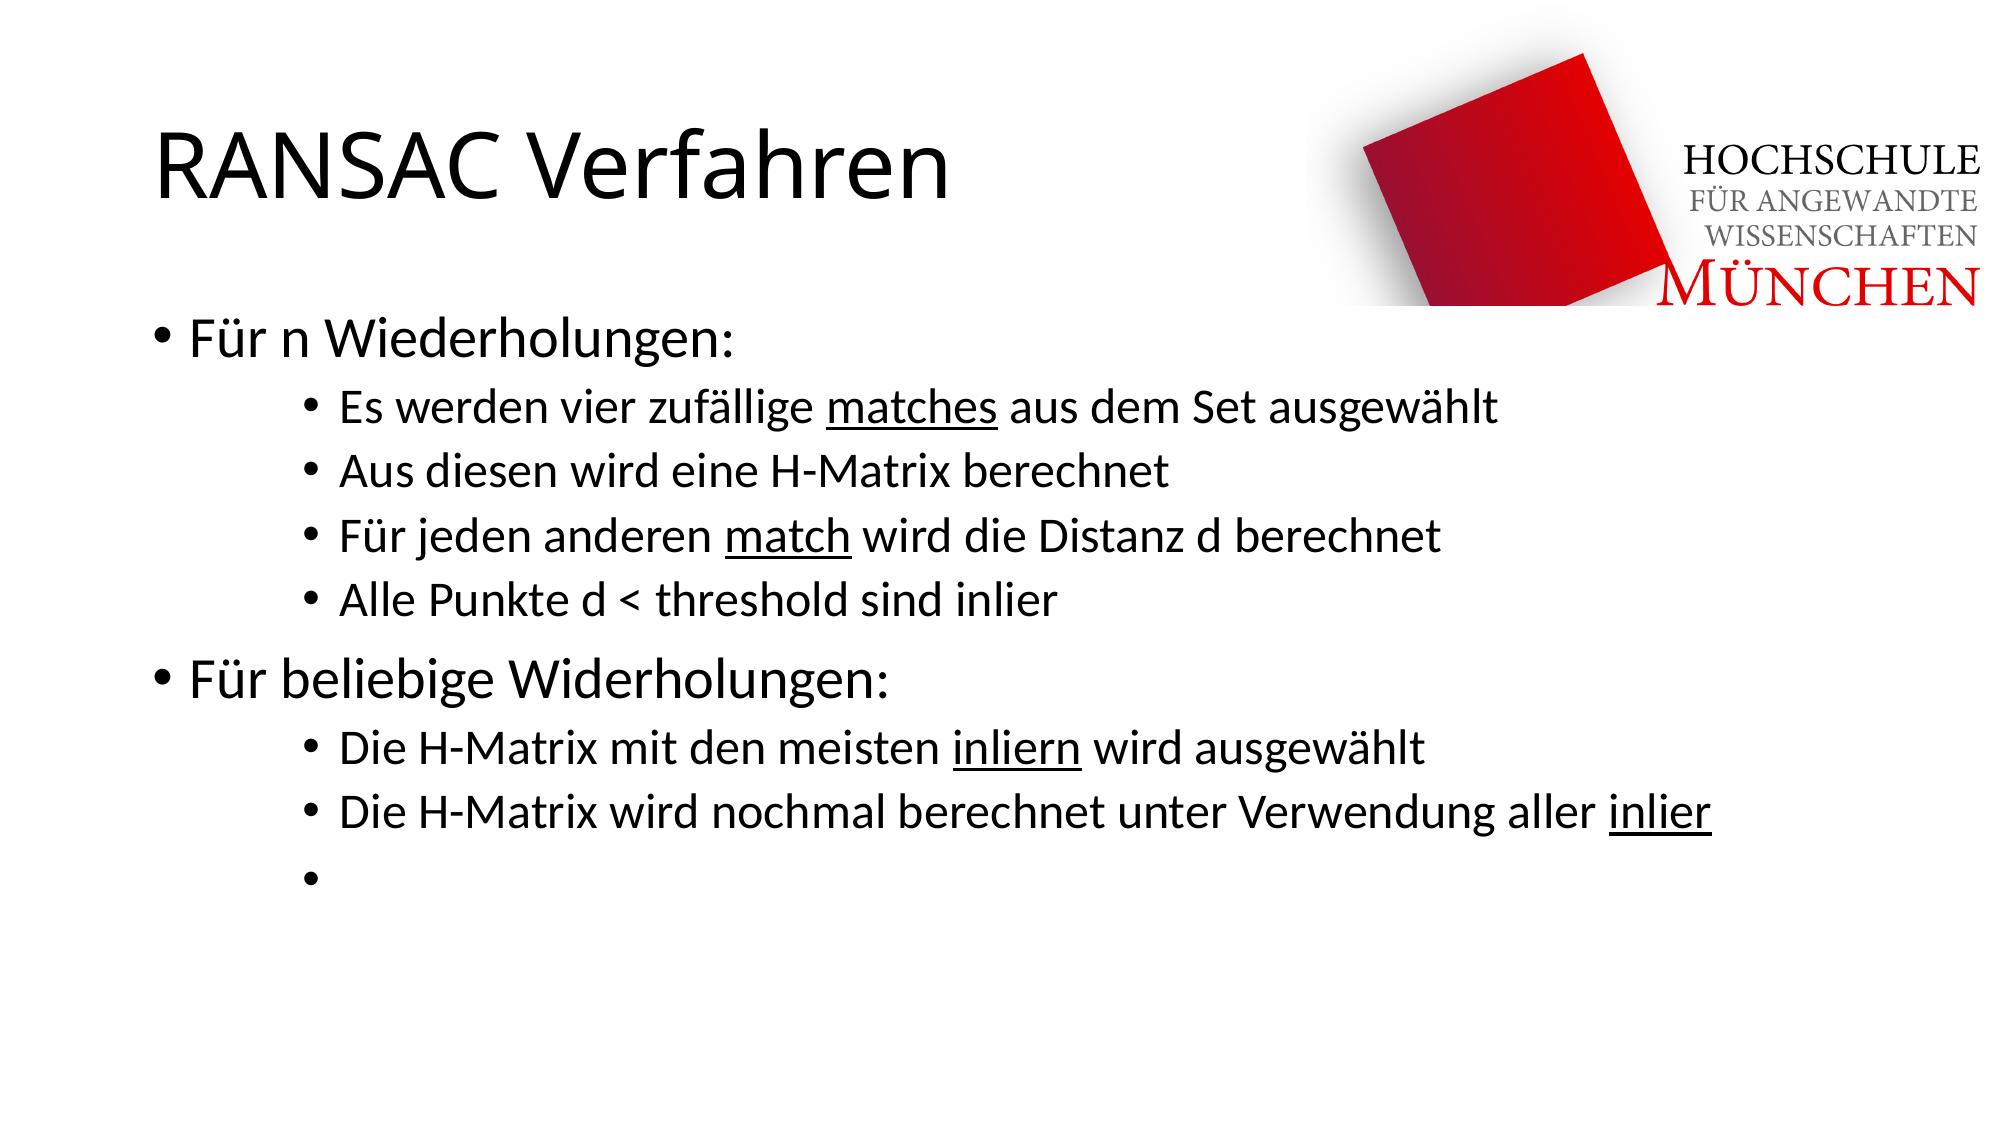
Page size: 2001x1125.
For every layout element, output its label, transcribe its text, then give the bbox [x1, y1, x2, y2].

title RANSAC Verfahren [137, 59, 1863, 278]
list Für n Wiederholungen: Es werden vier zufällige matches aus dem Set ausgewählt Aus diesen wird eine H-Matrix berechnet Für jeden anderen match wird die Distanz d berechnet Alle Punkte d < threshold sind inlier Für beliebige Widerholungen: Die H-Matrix mit den meisten inliern wird ausgewählt Die H-Matrix wird nochmal berechnet unter Verwendung aller inlier [137, 299, 1863, 1014]
